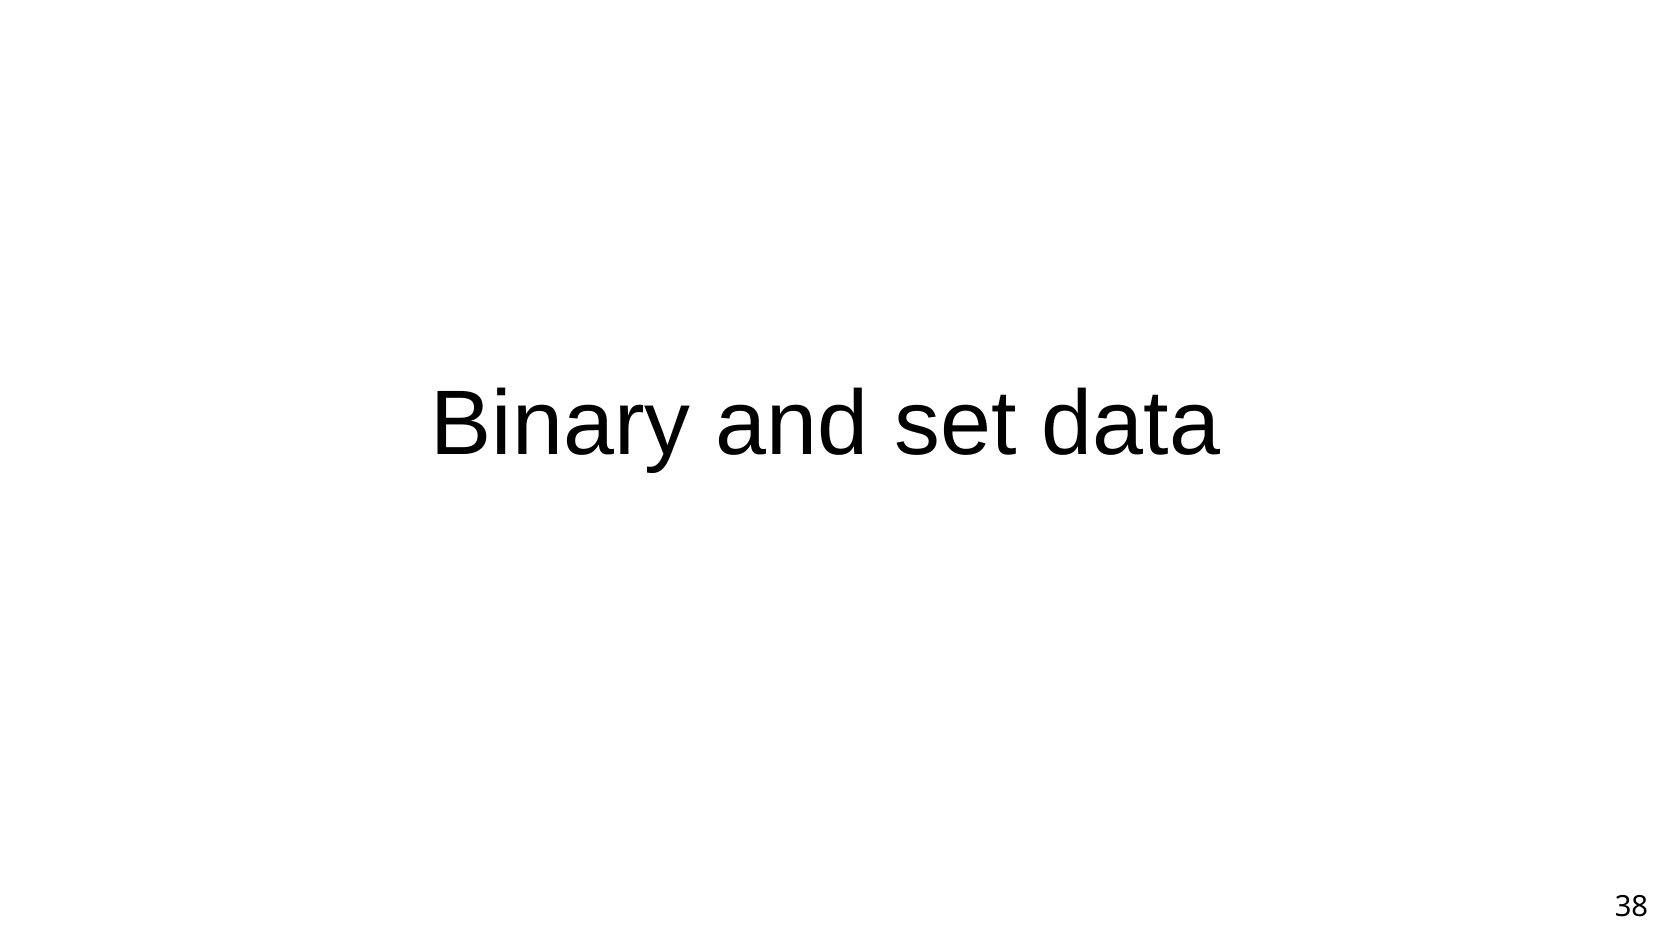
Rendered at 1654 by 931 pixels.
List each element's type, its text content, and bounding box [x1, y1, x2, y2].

title Binary and set data [81, 345, 1570, 501]
